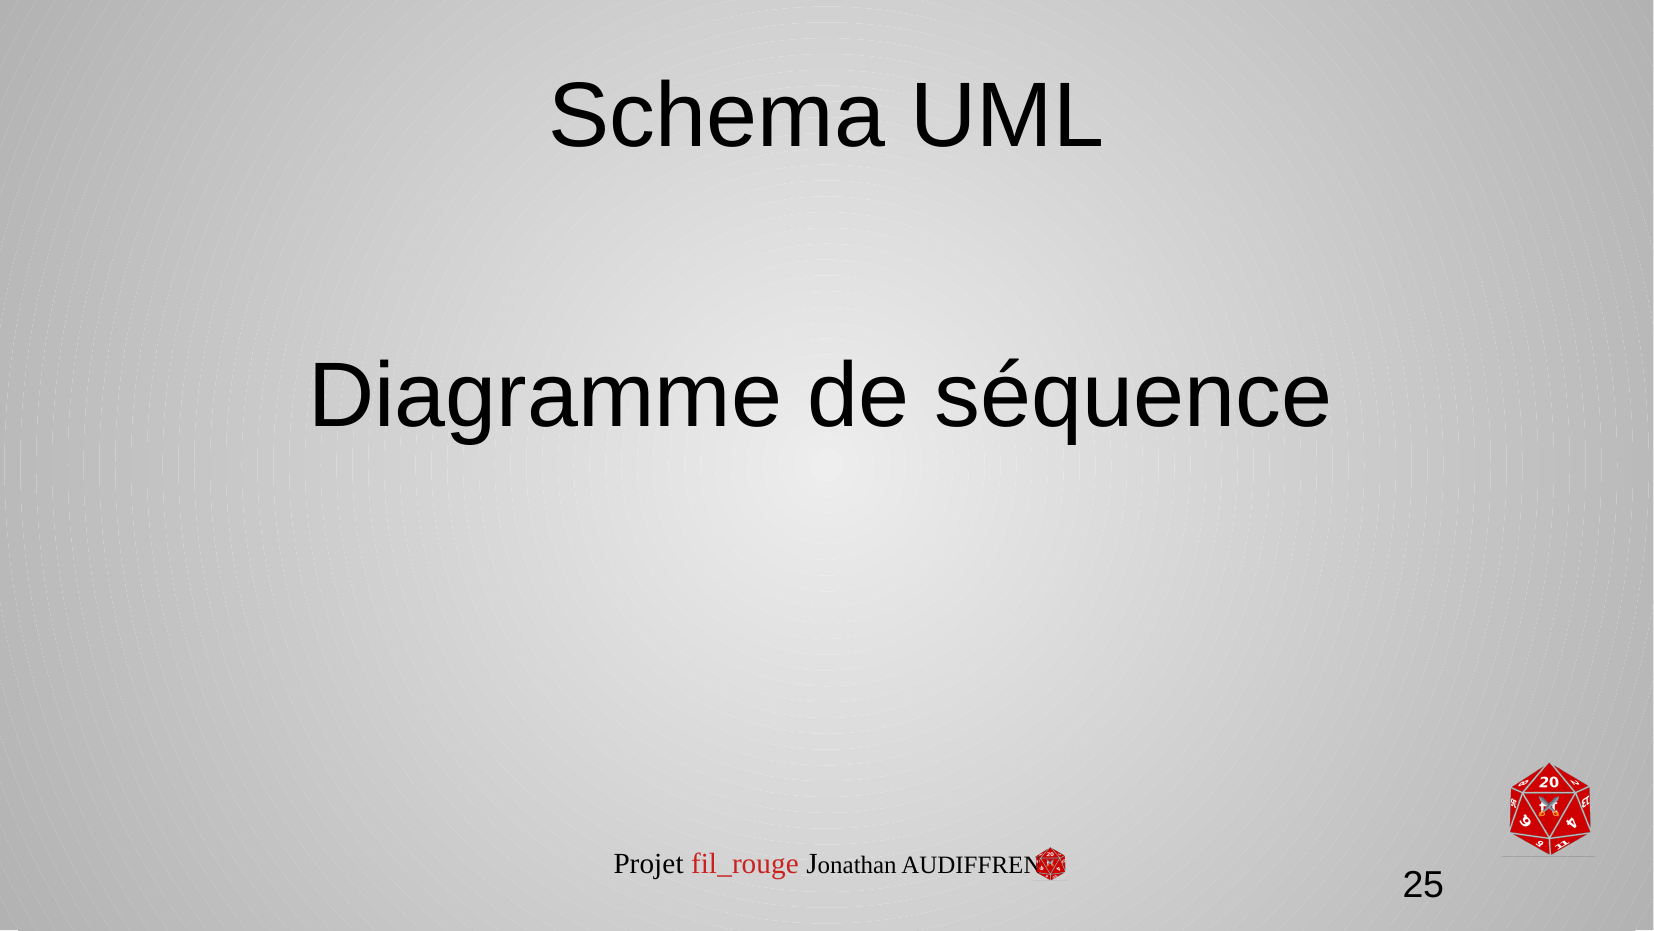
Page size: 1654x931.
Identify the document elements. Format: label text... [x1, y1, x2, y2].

title Diagramme de séquence [76, 317, 1565, 473]
title Schema UML [82, 37, 1571, 193]
picture [1502, 762, 1595, 857]
picture [1033, 847, 1067, 881]
